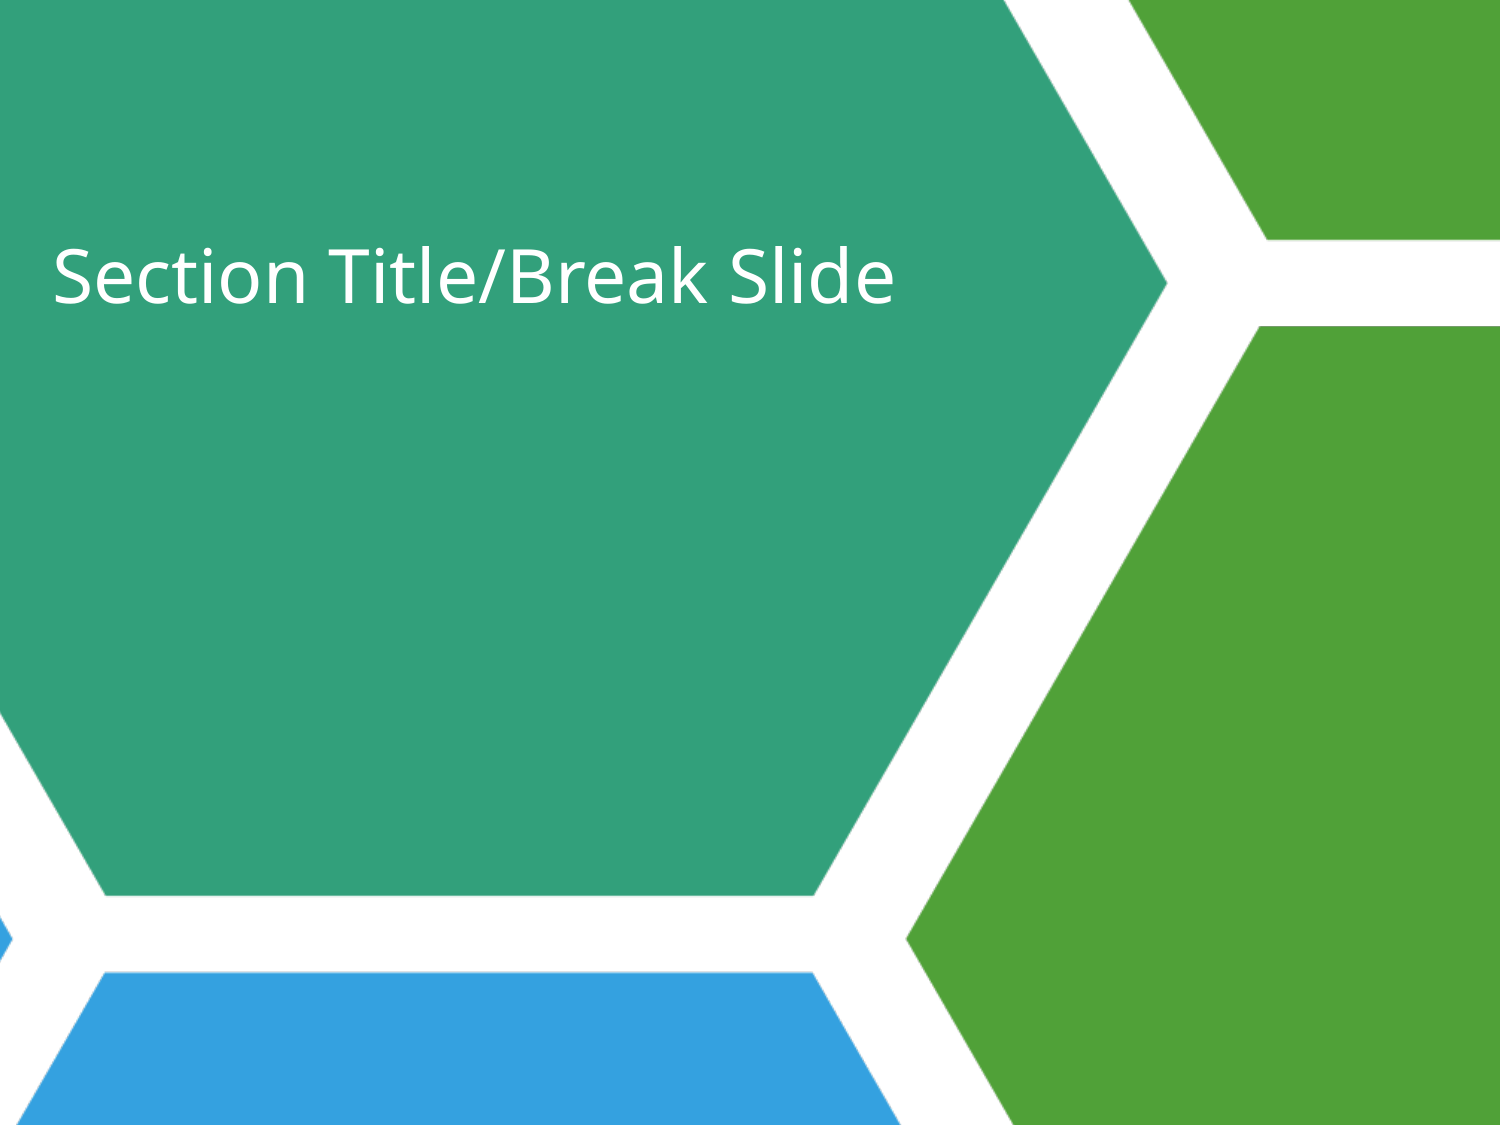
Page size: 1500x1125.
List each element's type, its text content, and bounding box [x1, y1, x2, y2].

picture [0, 0, 1500, 1125]
title Section Title/Break Slide [52, 147, 1099, 401]
